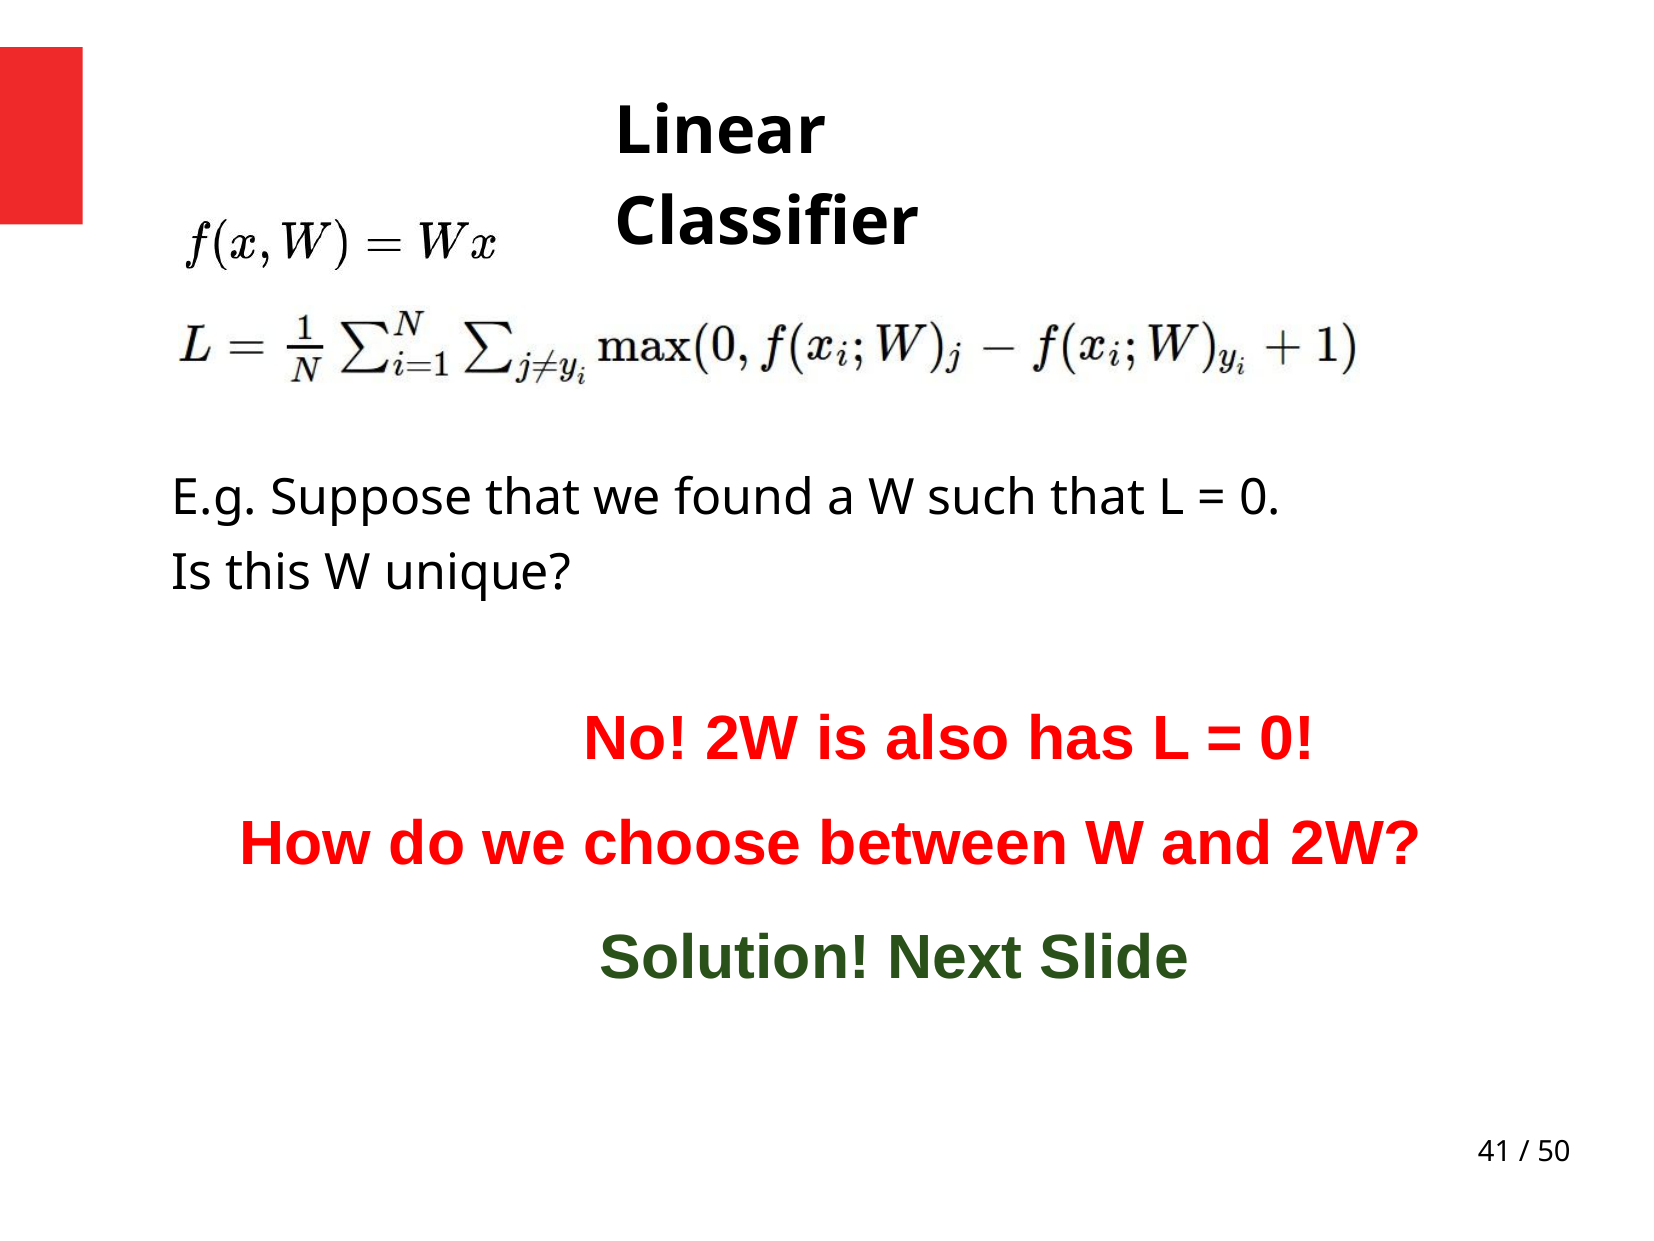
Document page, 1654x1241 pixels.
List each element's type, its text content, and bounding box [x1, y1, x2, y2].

picture [178, 305, 1360, 389]
text_box E.g. Suppose that we found a W such that L = 0. [171, 461, 1249, 524]
text_box Solution! Next Slide [585, 915, 1246, 1000]
text_box Linear Classifier [600, 75, 1147, 166]
text_box How do we choose between W and 2W? [225, 800, 1439, 886]
text_box No! 2W is also has L = 0! [568, 695, 1349, 781]
text_box Is this W unique? [171, 536, 561, 599]
picture [178, 209, 499, 278]
